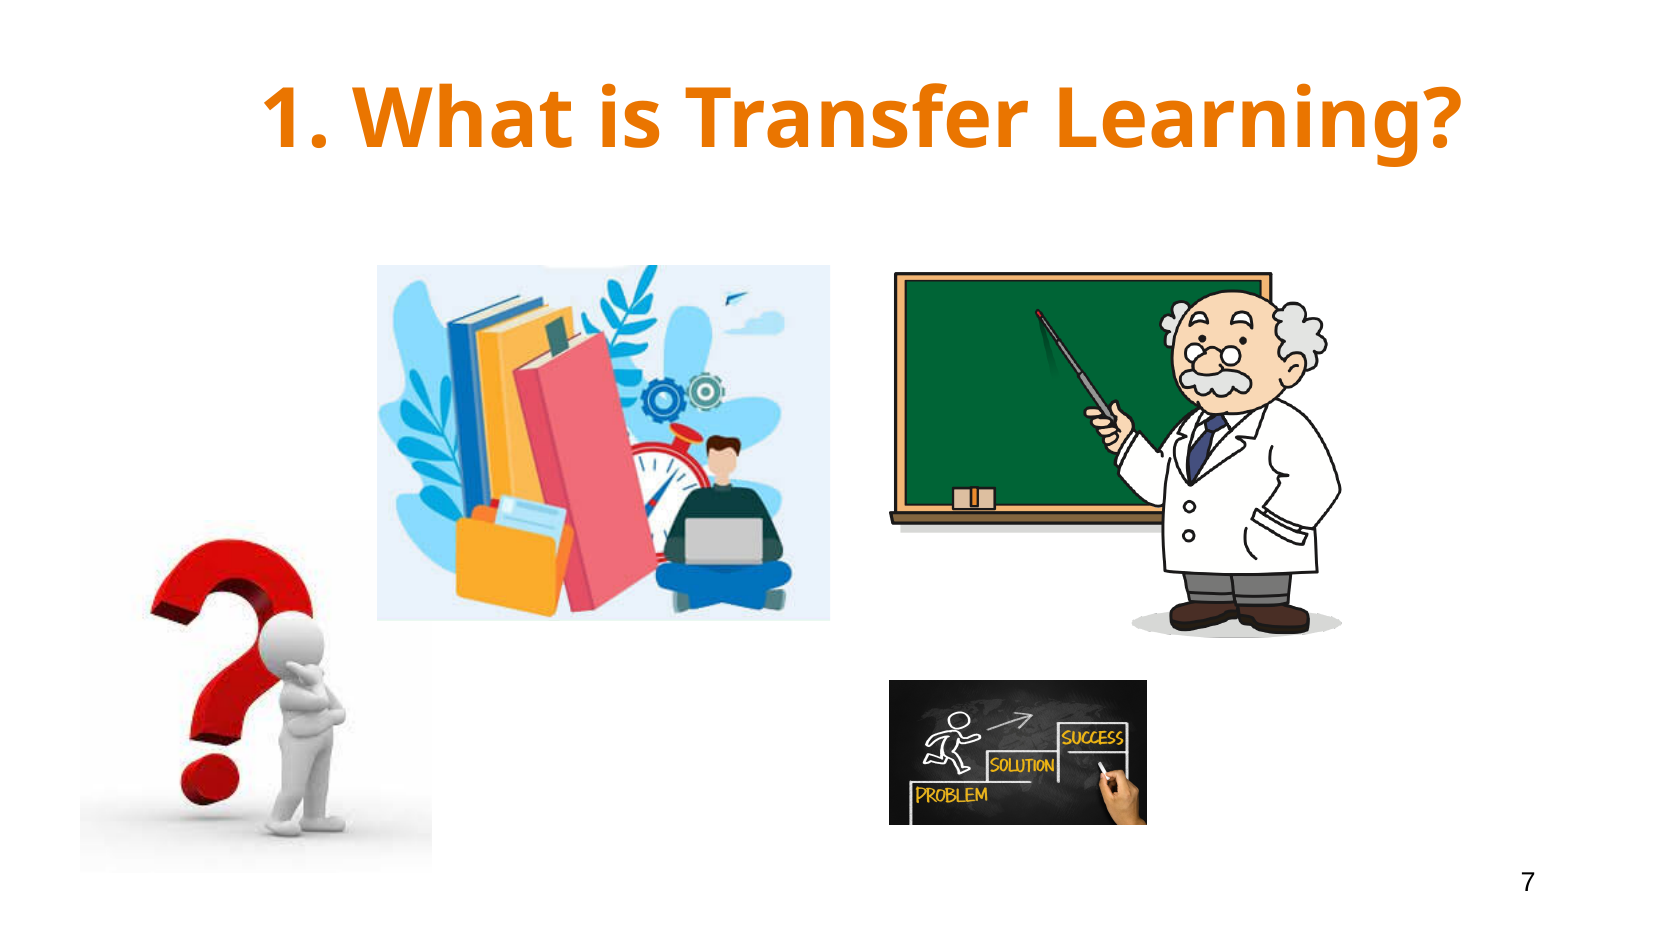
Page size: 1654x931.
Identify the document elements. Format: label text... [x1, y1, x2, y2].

picture [80, 265, 831, 873]
picture [889, 228, 1342, 825]
title 1. What is Transfer Learning? [82, 37, 1571, 193]
